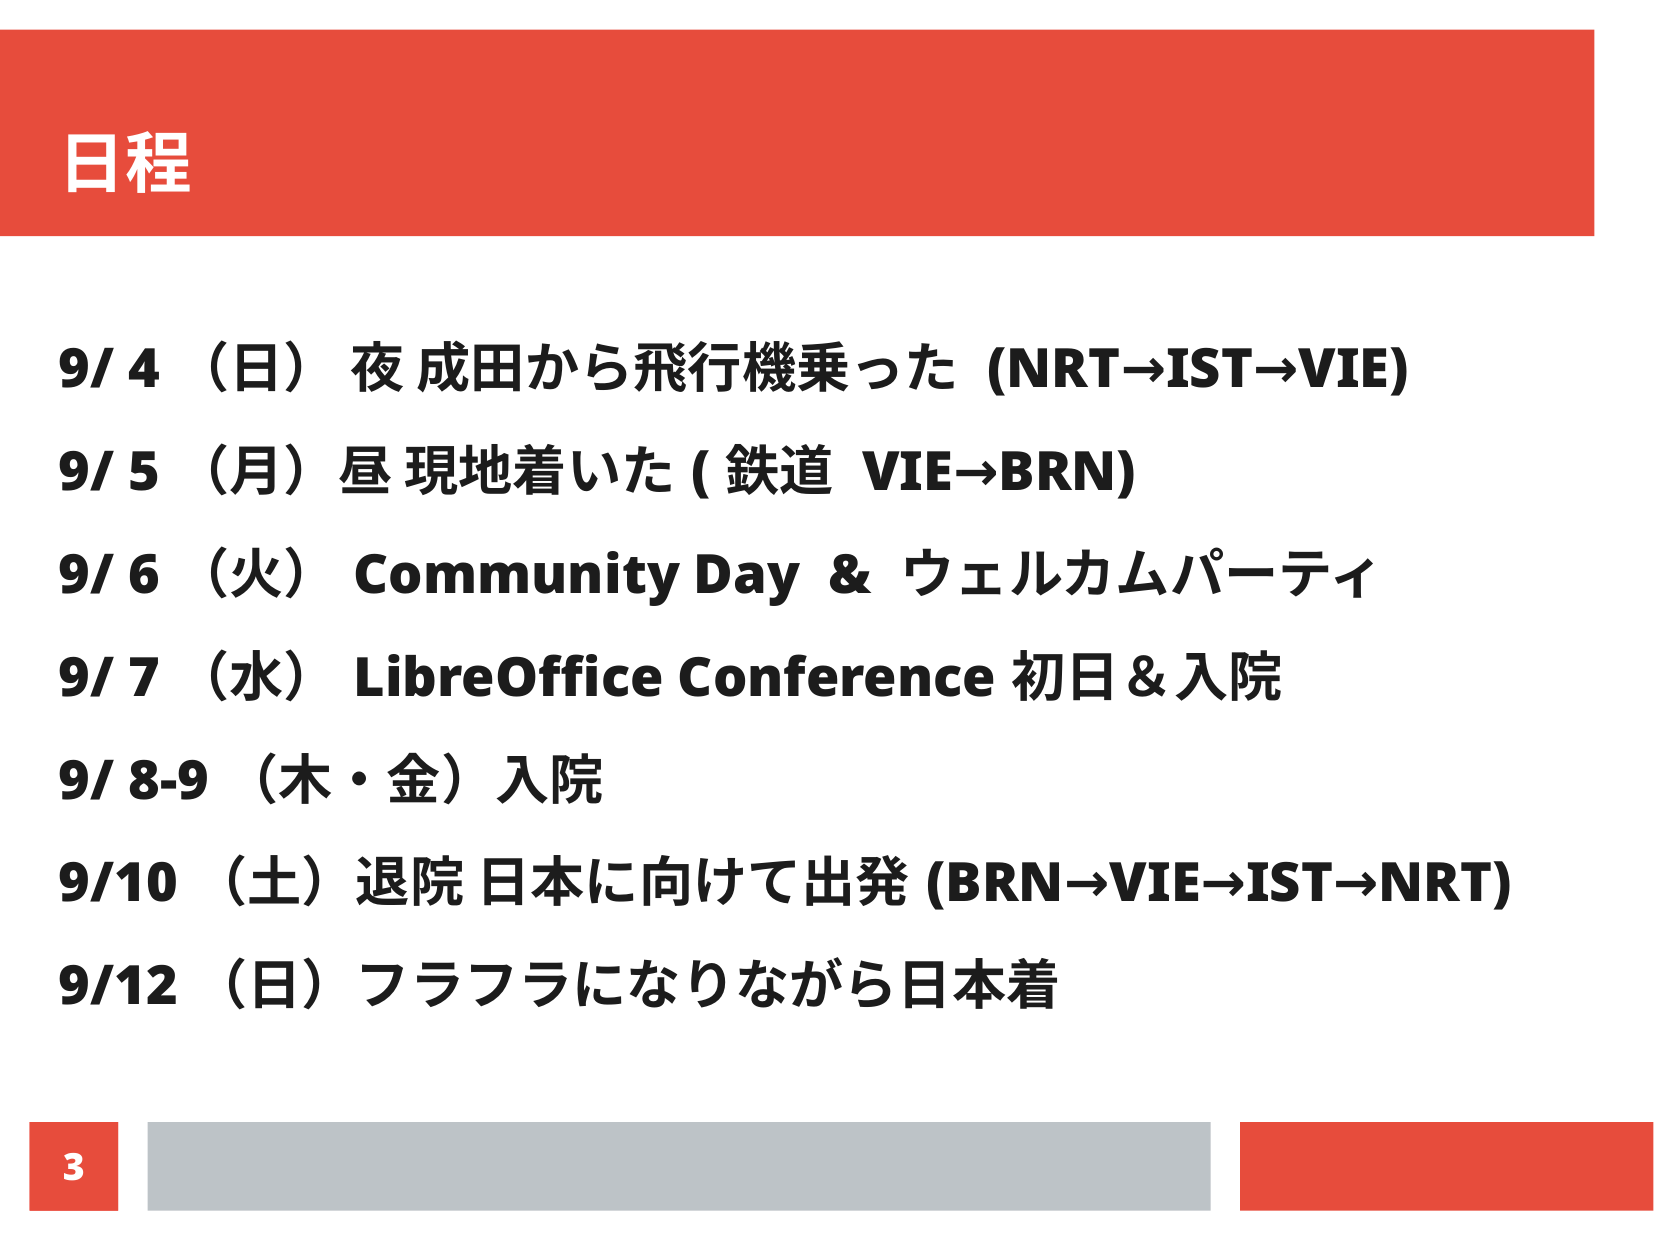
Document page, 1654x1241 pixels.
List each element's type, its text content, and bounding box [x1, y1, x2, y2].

title 日程 [59, 59, 1595, 207]
list 9/ 4（日） 夜 成田から飛行機乗った (NRT→IST→VIE) 9/ 5（月）昼 現地着いた(鉄道 VIE→BRN) 9/ 6（火）Community Day & ウェルカムパーティ 9/ 7（水）LibreOffice Conference初日＆入院 9/ 8-9（木・金）入院 9/10（土）退院 日本に向けて出発(BRN→VIE→IST→NRT) 9/12（日）フラフラになりながら日本着 [59, 324, 1565, 1093]
